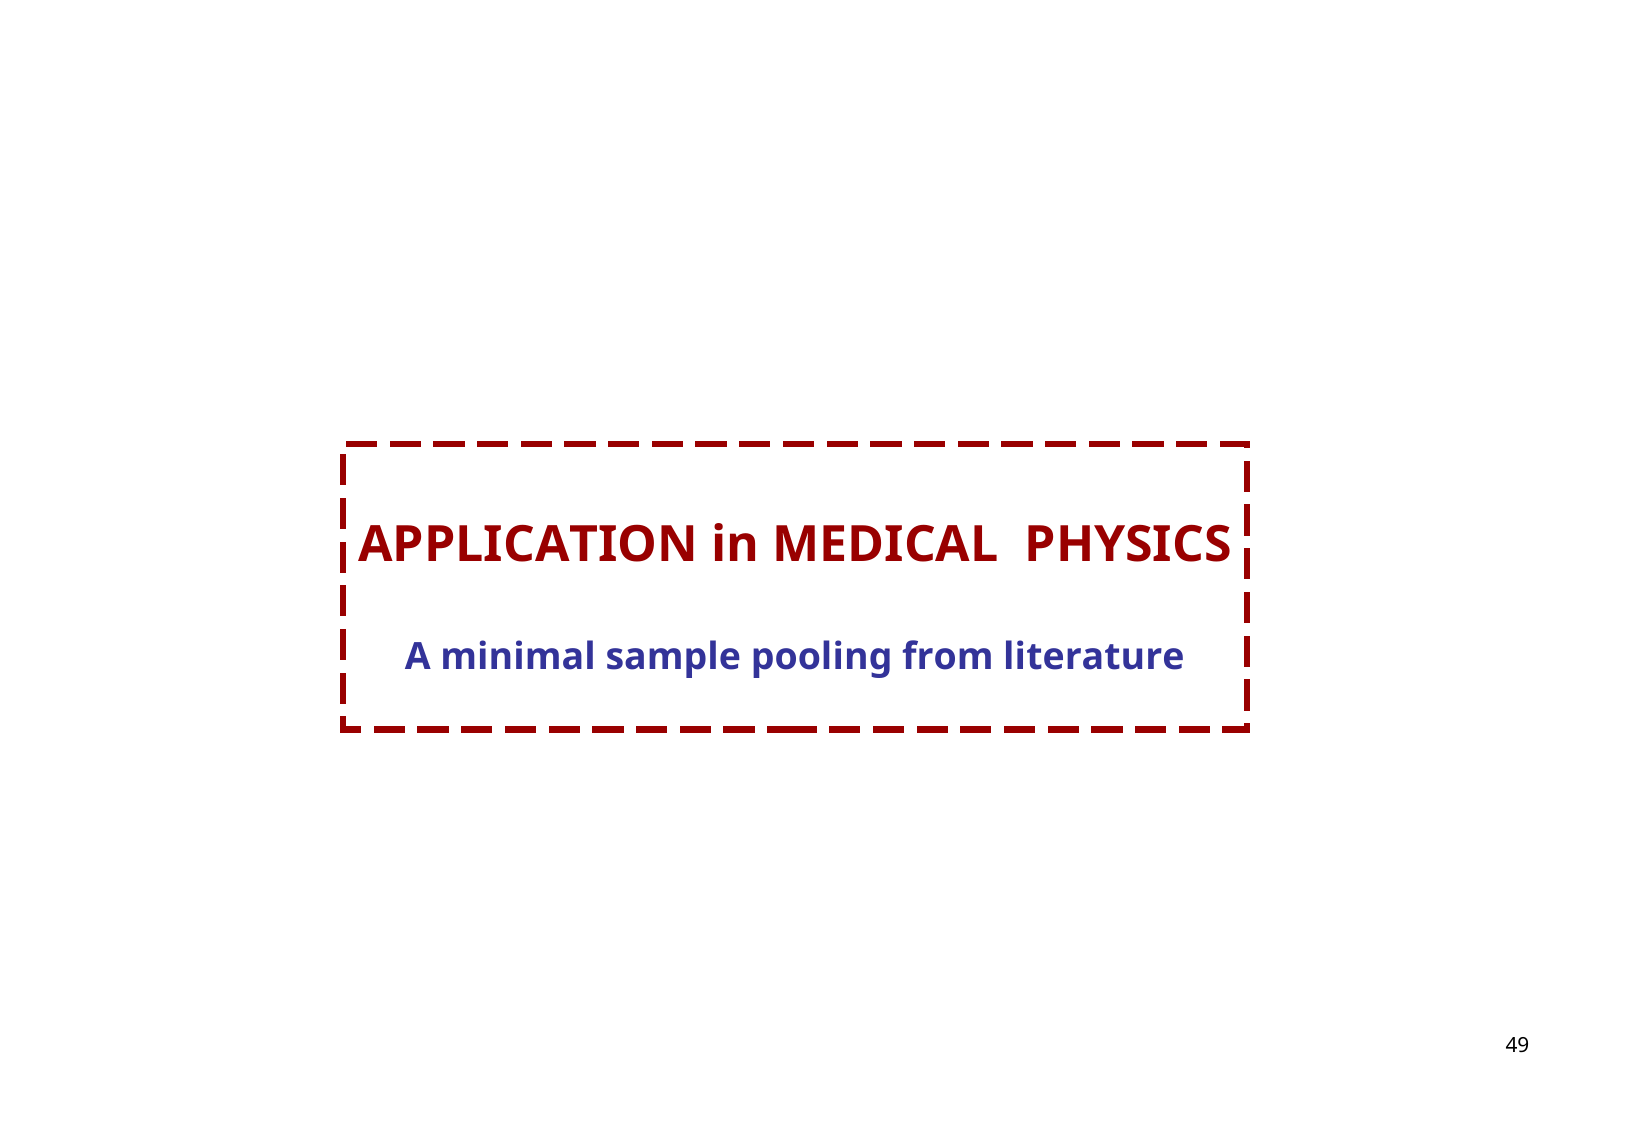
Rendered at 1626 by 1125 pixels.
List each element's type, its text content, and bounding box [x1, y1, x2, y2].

text_box APPLICATION in MEDICAL PHYSICS A minimal sample pooling from literature [343, 444, 1248, 730]
